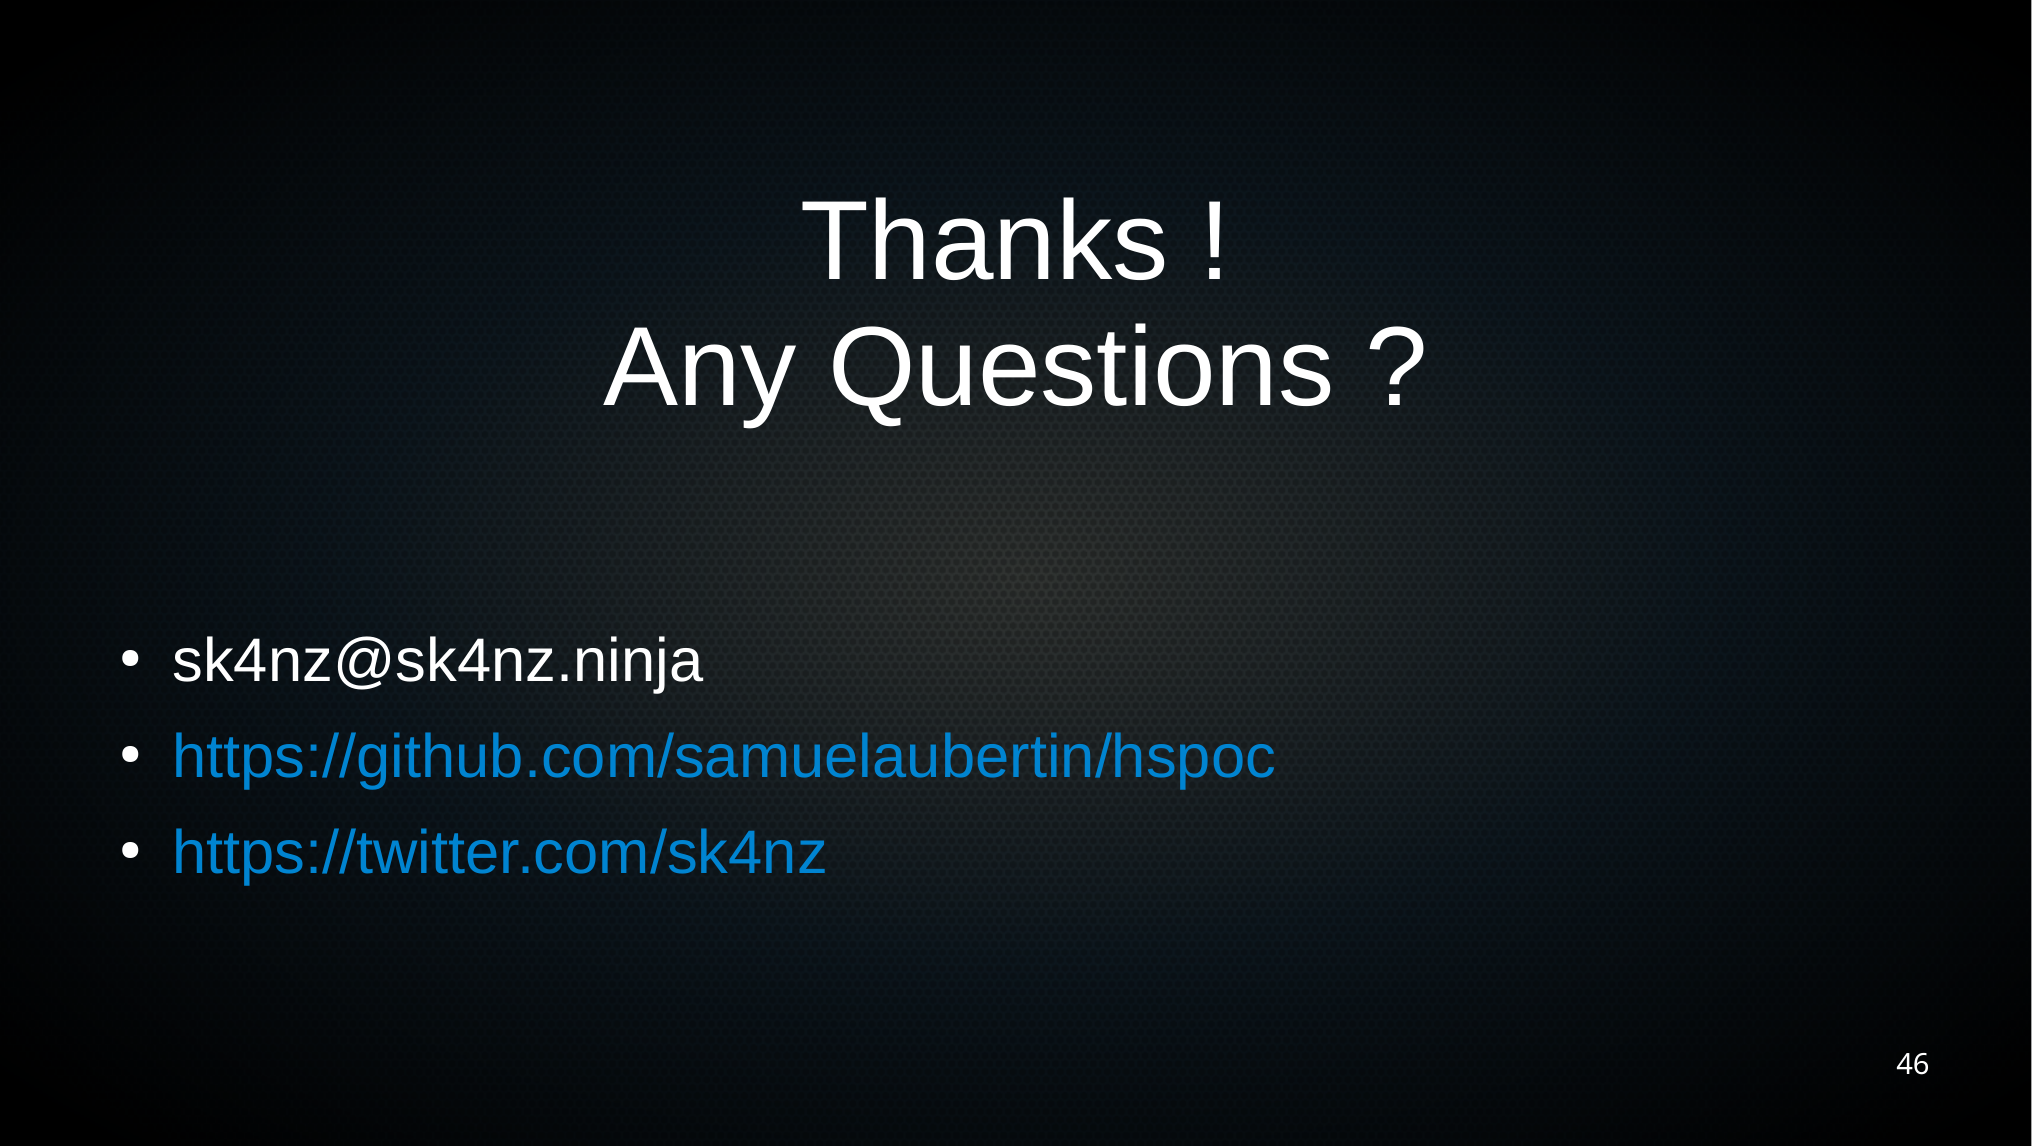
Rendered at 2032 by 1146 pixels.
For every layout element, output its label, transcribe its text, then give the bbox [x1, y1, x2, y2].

list sk4nz@sk4nz.ninja https://github.com/samuelaubertin/hspoc https://twitter.com/sk4nz [101, 625, 1890, 933]
title Thanks ! Any Questions ? [101, 15, 1930, 591]
picture [0, 0, 2032, 1146]
